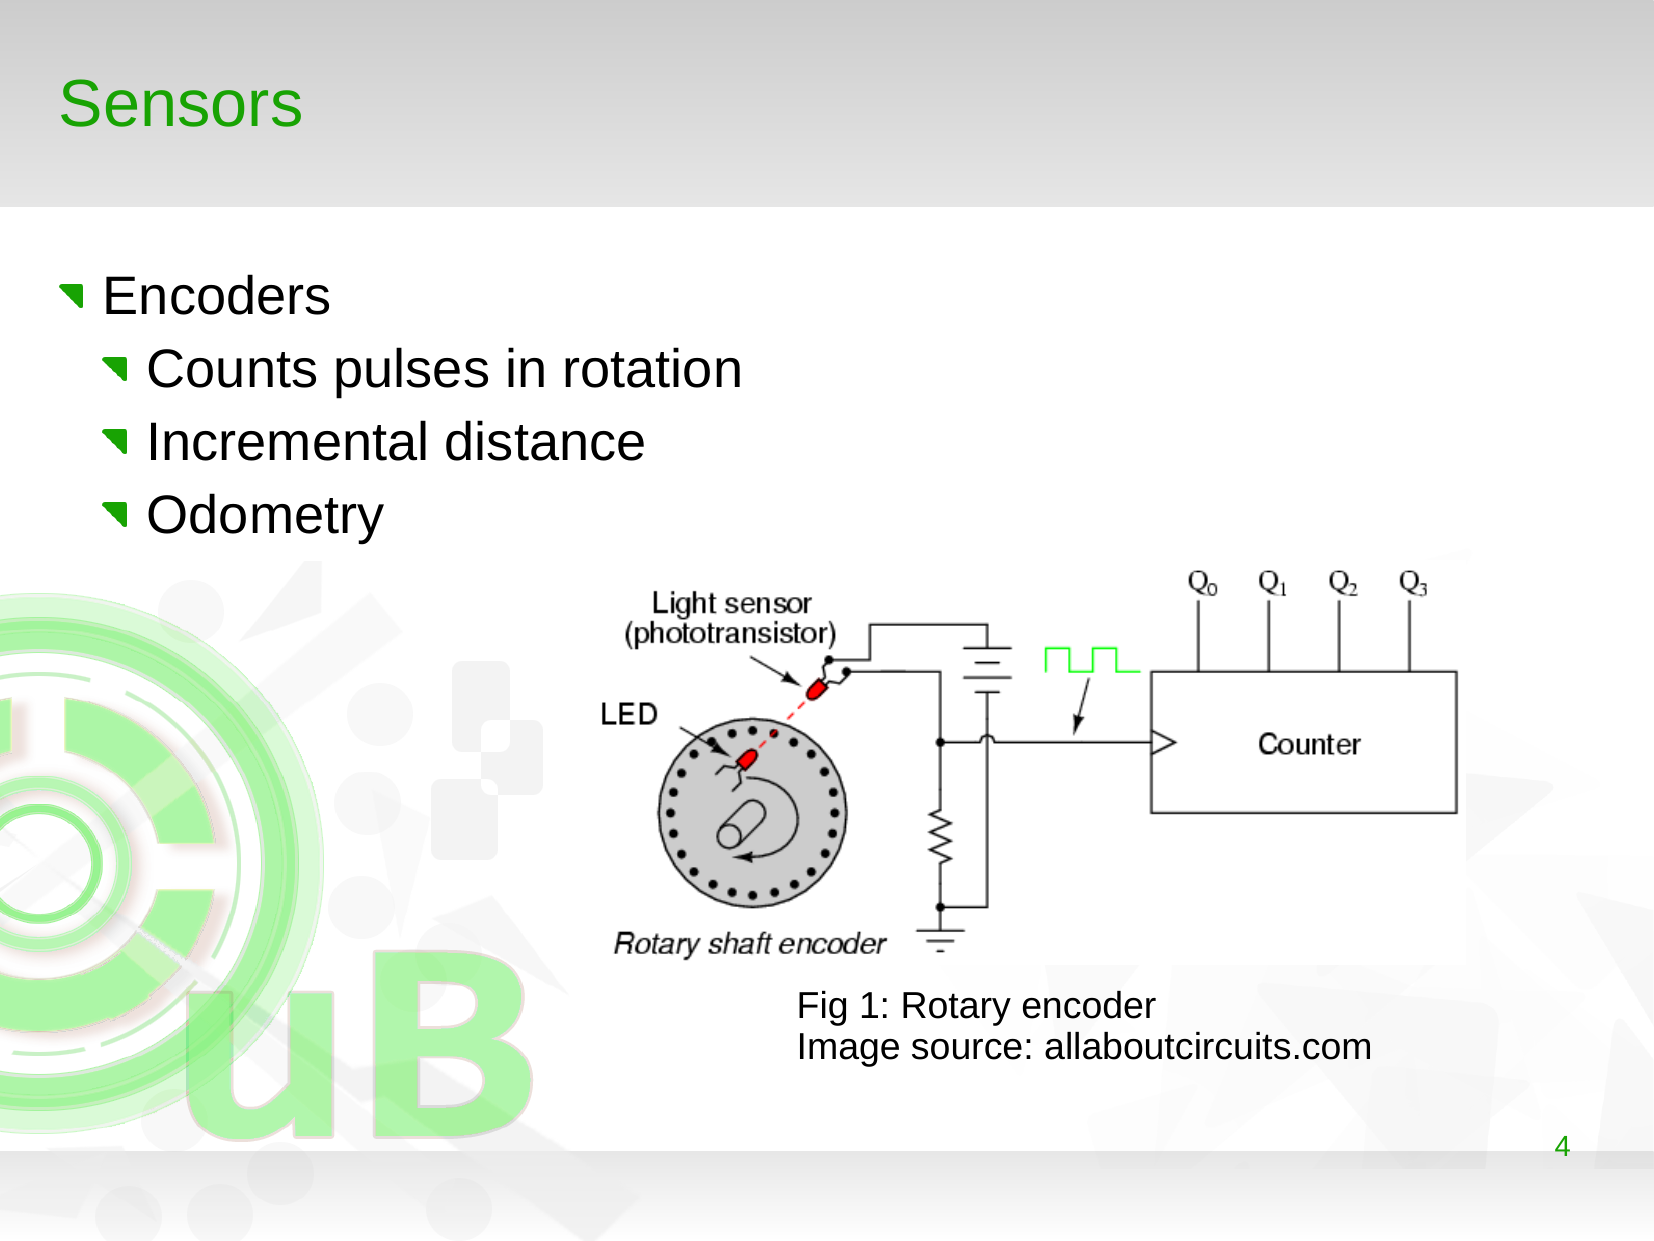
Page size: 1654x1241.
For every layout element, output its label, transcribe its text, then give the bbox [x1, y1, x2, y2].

text_box Fig 1: Rotary encoder Image source: allaboutcircuits.com [781, 976, 1388, 1076]
title Sensors [59, 19, 1595, 188]
list Encoders Counts pulses in rotation Incremental distance Odometry [59, 265, 1595, 986]
picture [590, 560, 1466, 965]
picture [915, 548, 1654, 1169]
